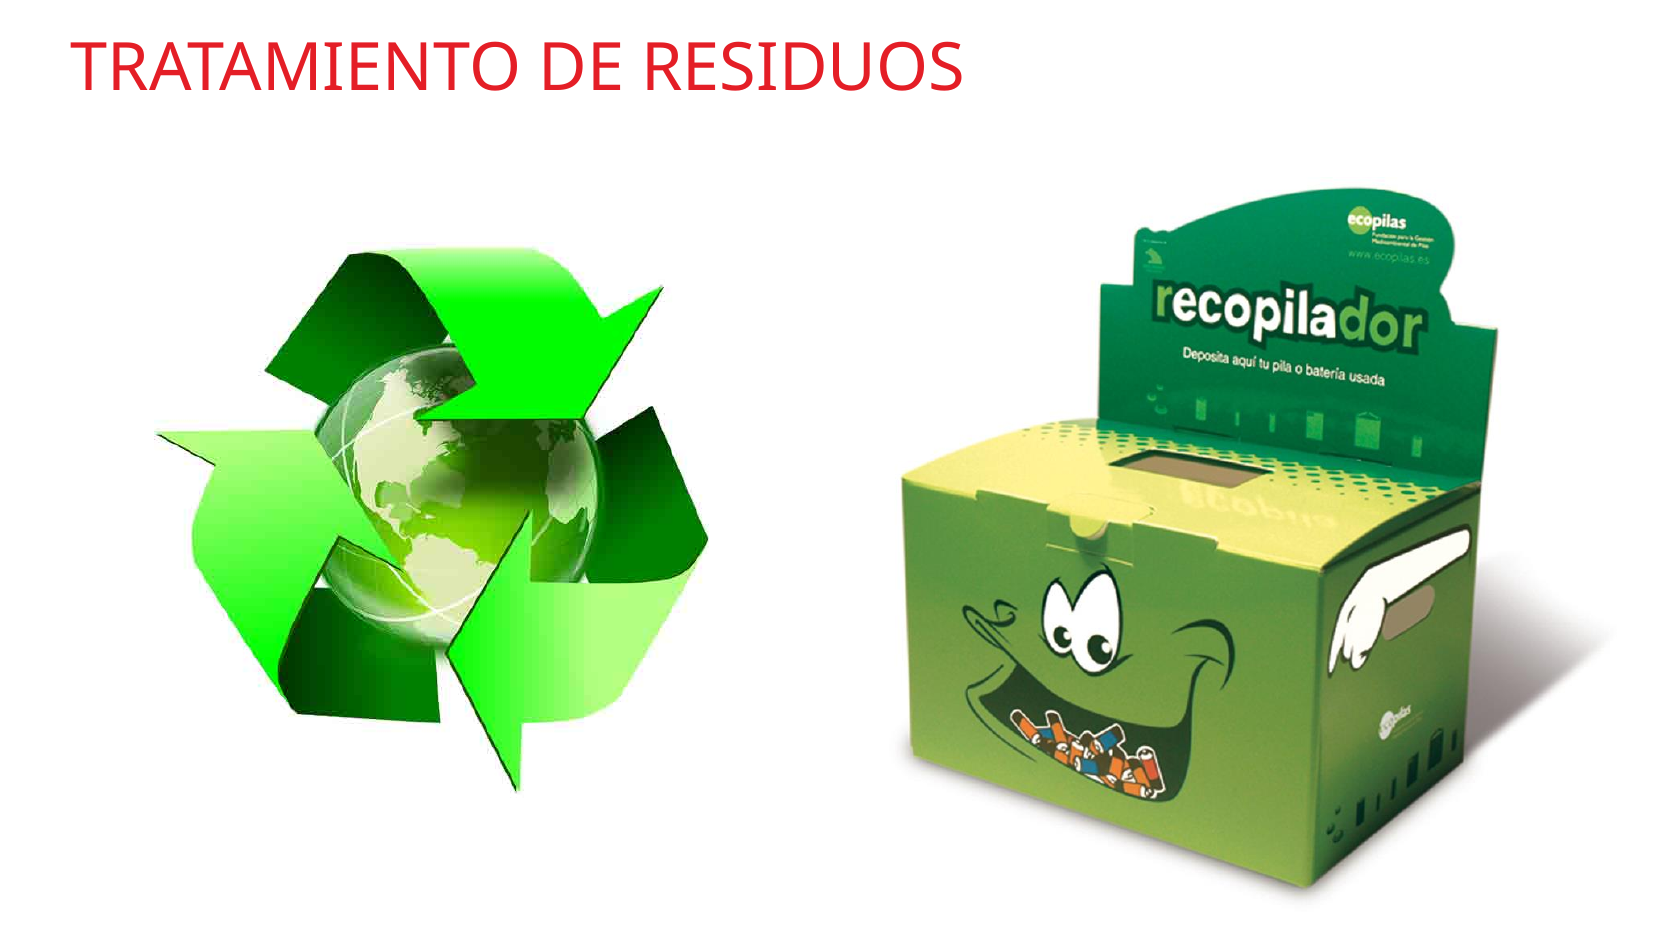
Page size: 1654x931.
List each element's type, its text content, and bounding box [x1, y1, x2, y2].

title TRATAMIENTO DE RESIDUOS [70, 11, 1347, 118]
picture [856, 177, 1617, 912]
picture [154, 242, 709, 798]
